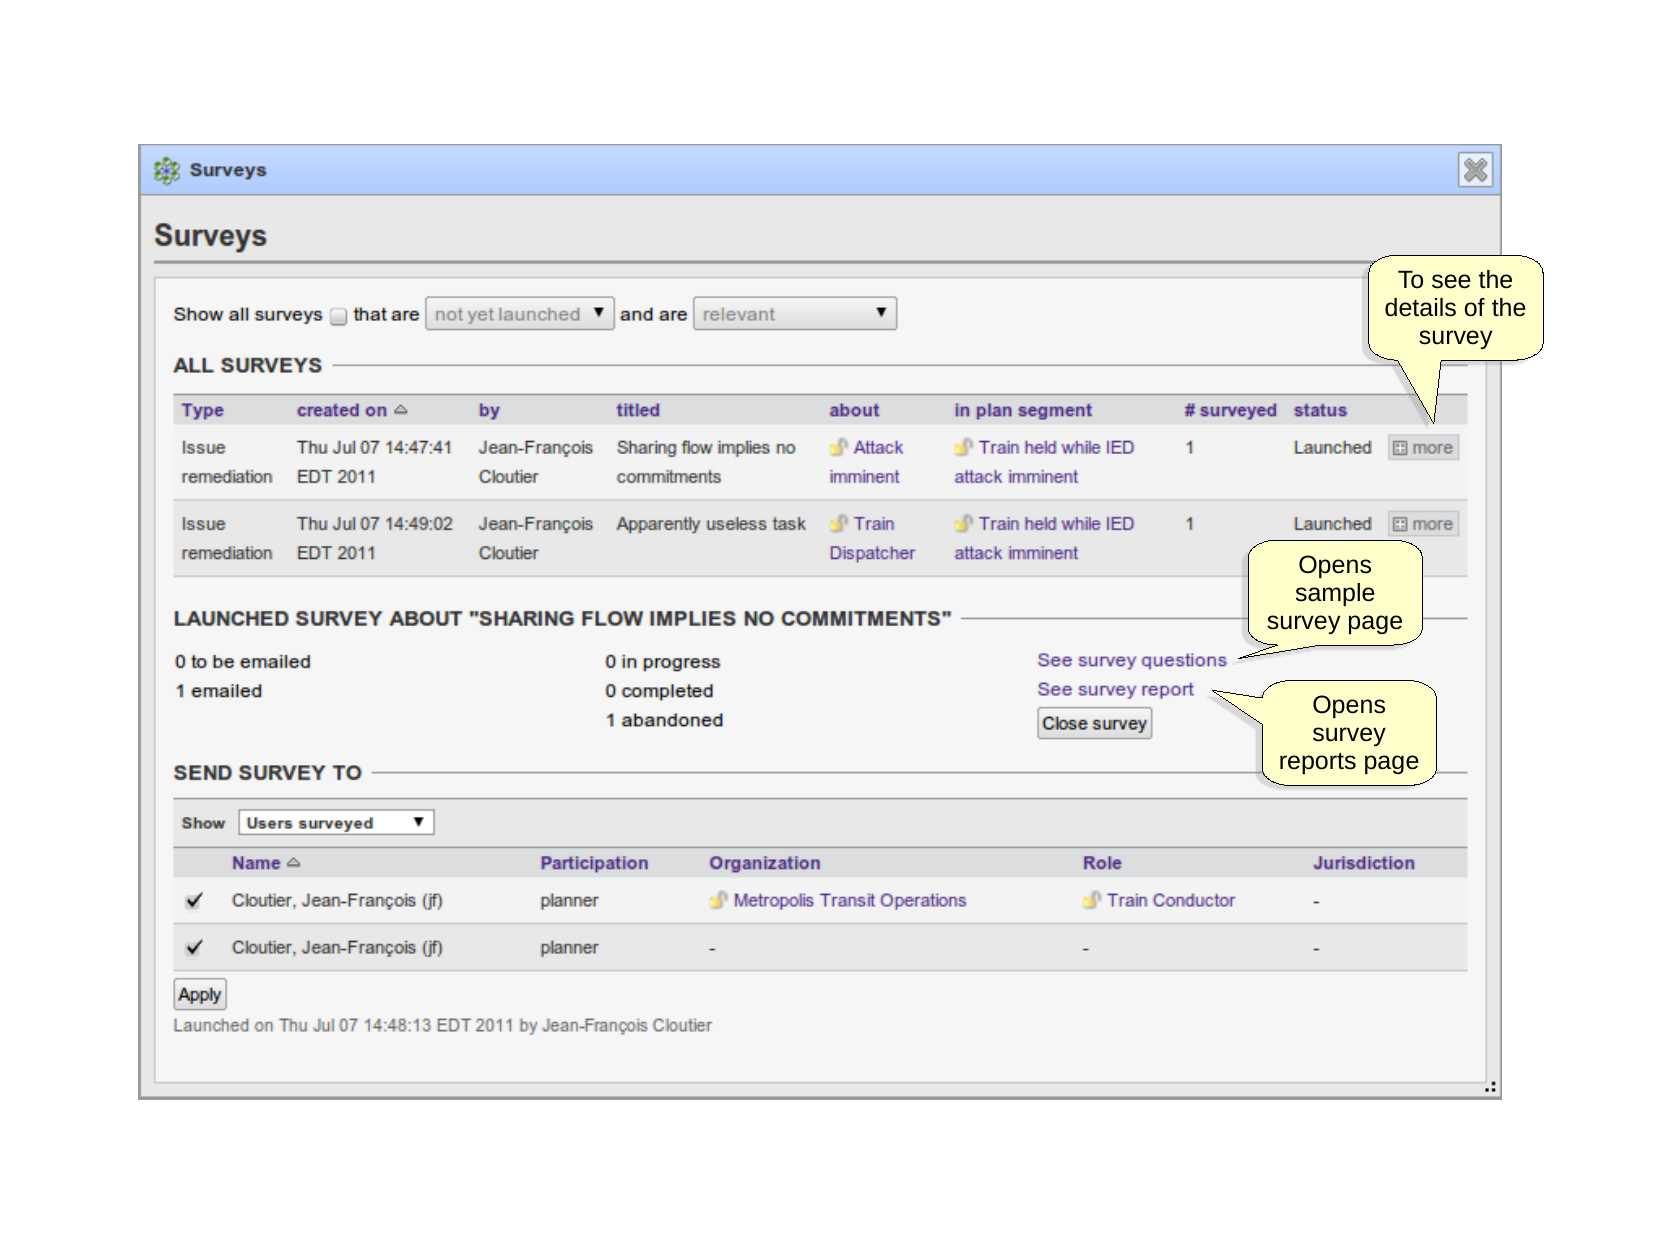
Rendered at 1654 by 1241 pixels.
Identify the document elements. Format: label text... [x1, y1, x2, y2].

text_box Opens survey reports page [1212, 680, 1437, 786]
text_box To see the details of the survey [1368, 255, 1544, 424]
text_box Opens sample survey page [1238, 540, 1423, 659]
picture [138, 144, 1502, 1100]
